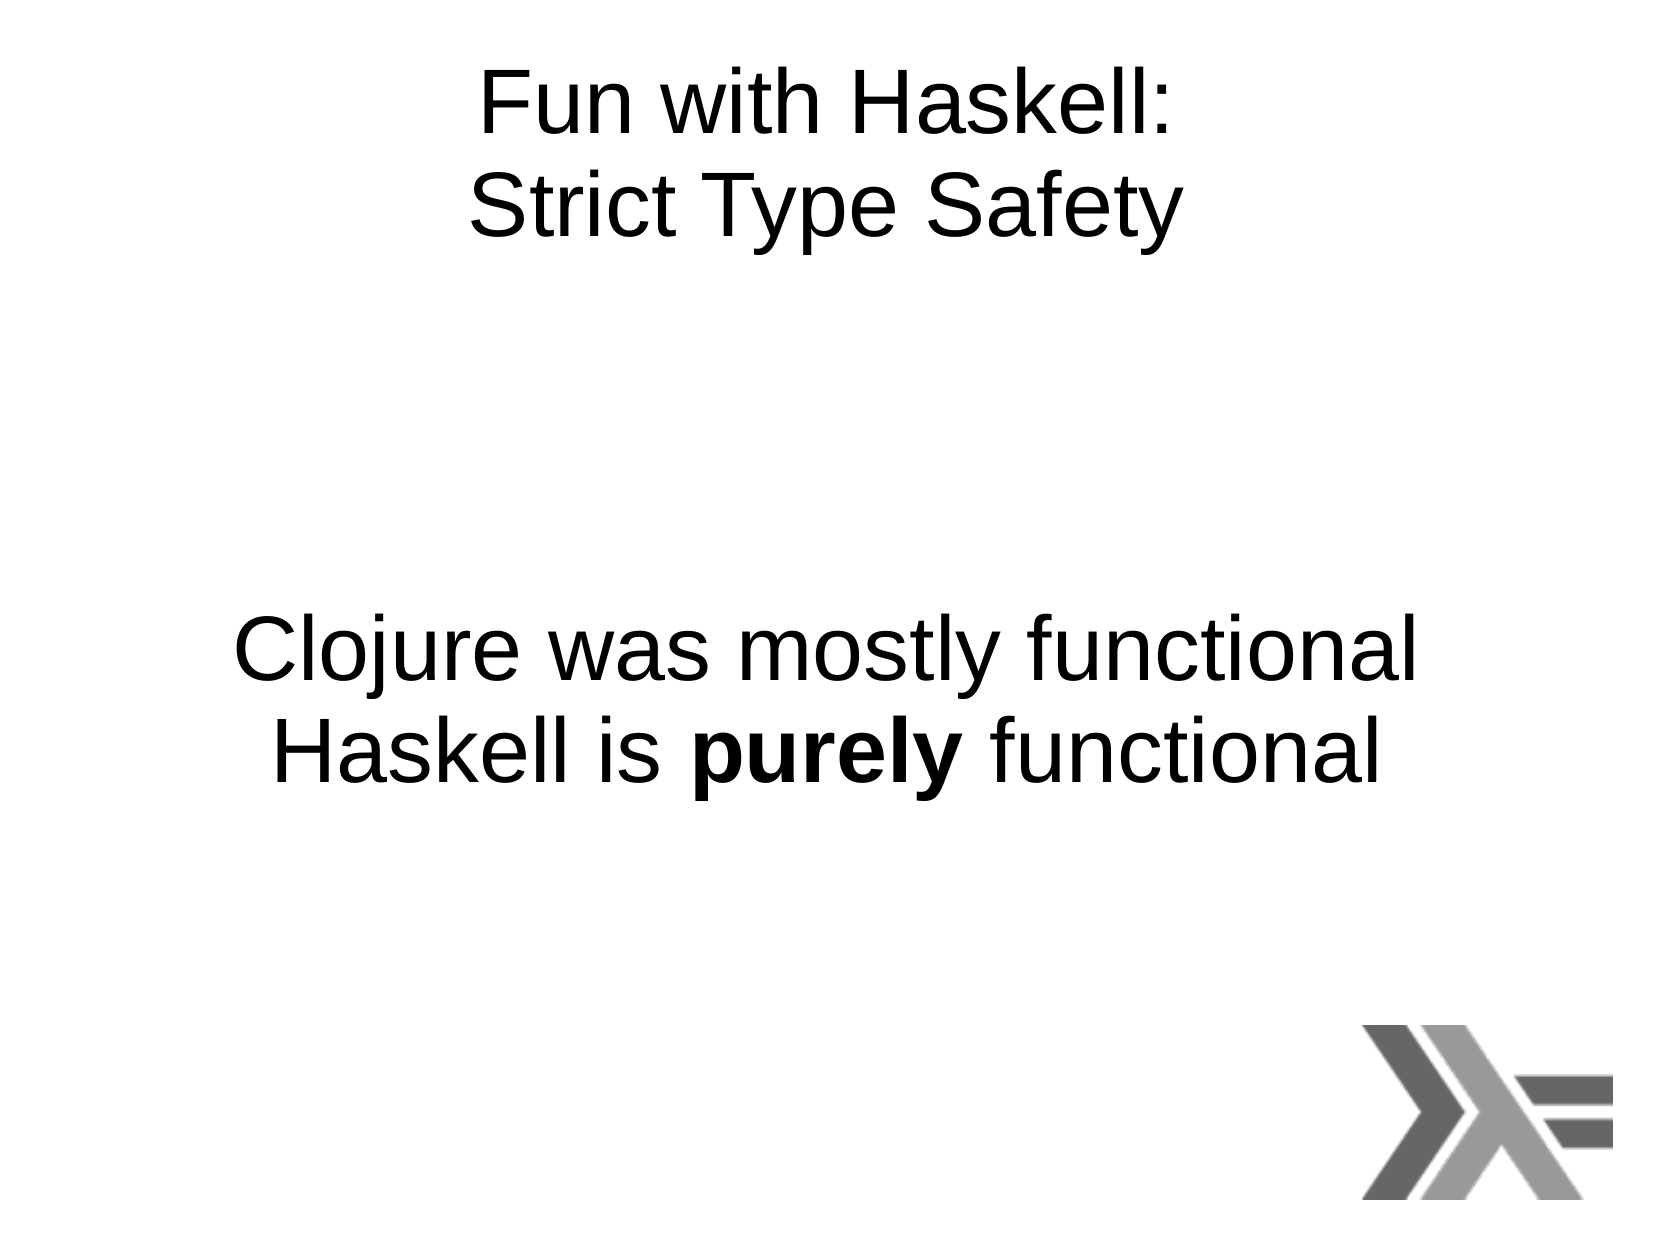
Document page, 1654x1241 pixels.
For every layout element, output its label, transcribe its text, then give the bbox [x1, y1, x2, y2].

title Fun with Haskell: Strict Type Safety [82, 50, 1571, 256]
subtitle Clojure was mostly functional Haskell is purely functional [82, 297, 1571, 1102]
picture [1362, 1025, 1613, 1201]
